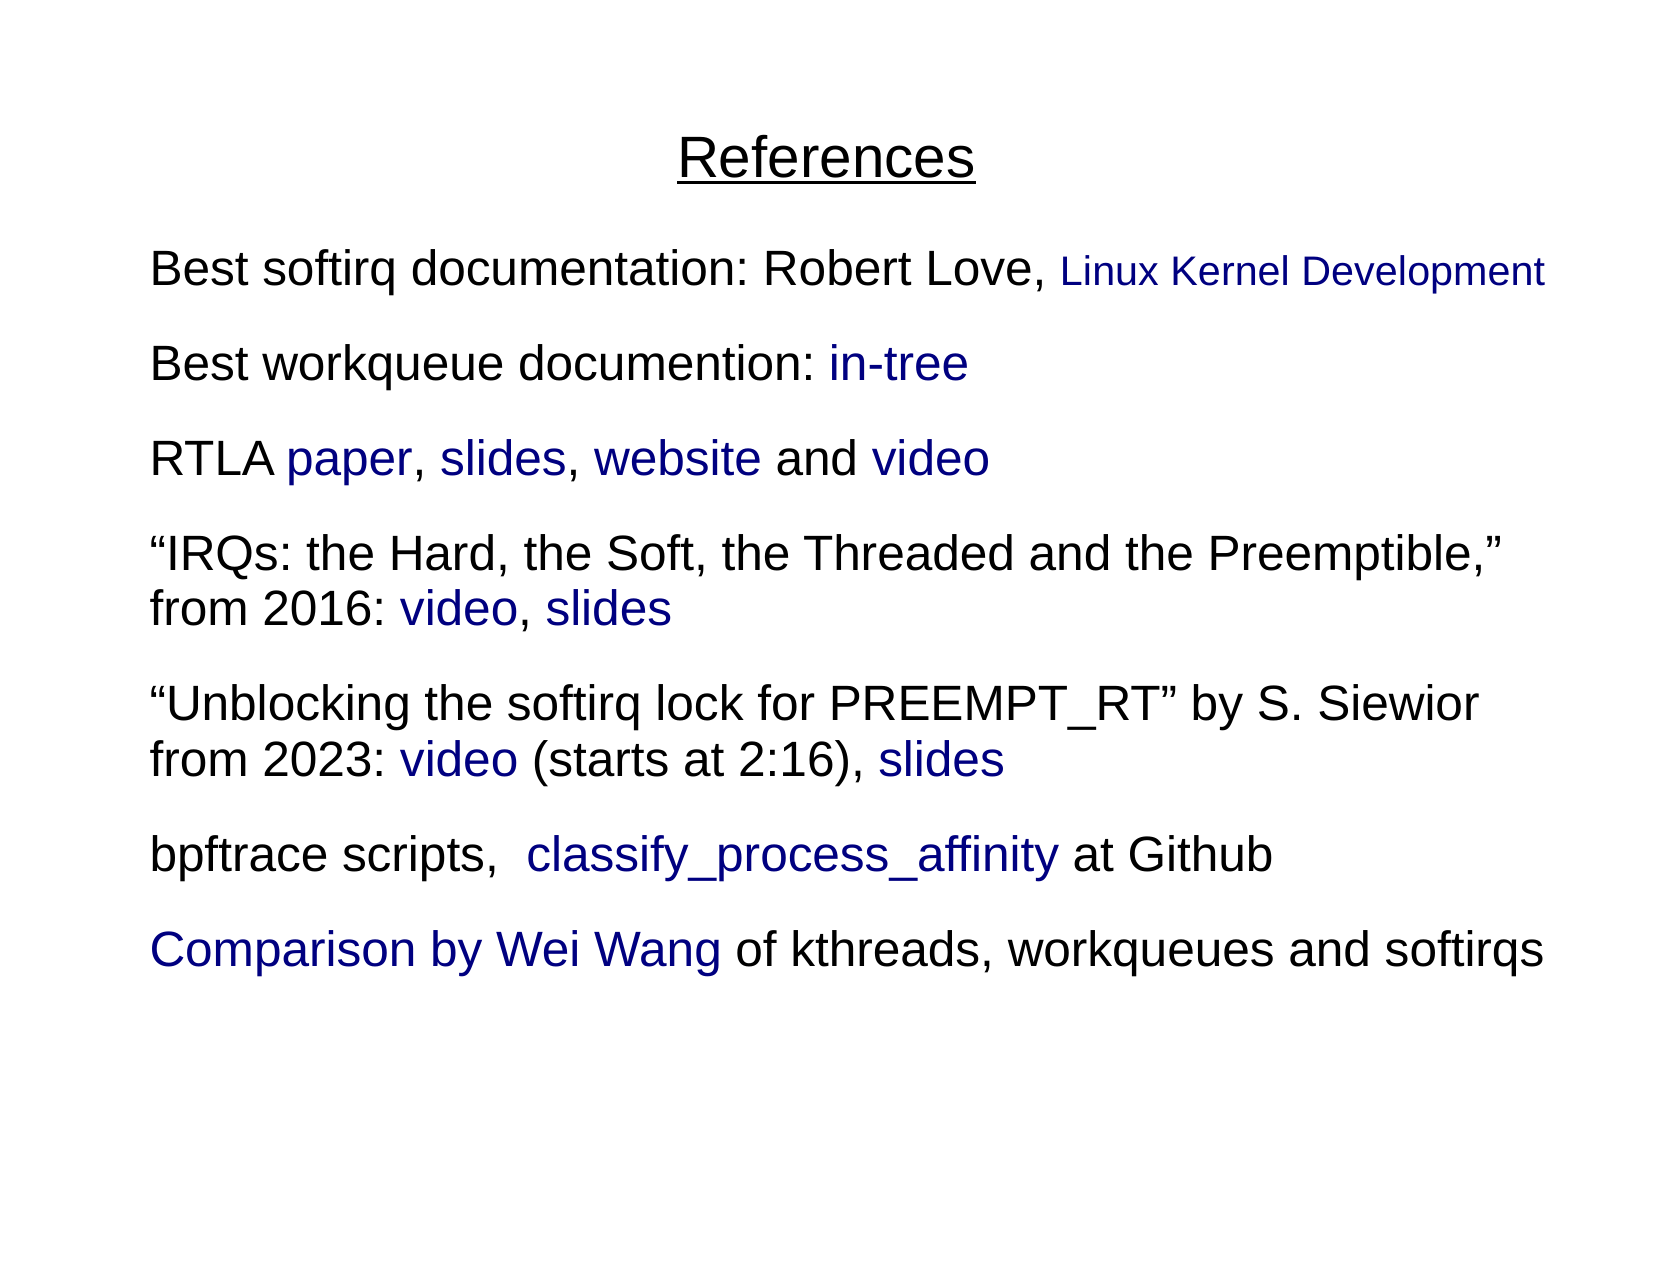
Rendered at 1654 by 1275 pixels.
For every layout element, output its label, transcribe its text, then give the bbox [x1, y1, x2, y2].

list Best softirq documentation: Robert Love, Linux Kernel Development Best workqueue documention: in-tree RTLA paper, slides, website and video “IRQs: the Hard, the Soft, the Threaded and the Preemptible,” from 2016: video, slides “Unblocking the softirq lock for PREEMPT_RT” by S. Siewior from 2023: video (starts at 2:16), slides bpftrace scripts, classify_process_affinity at Github Comparison by Wei Wang of kthreads, workqueues and softirqs [79, 240, 1568, 980]
title References [82, 50, 1571, 264]
